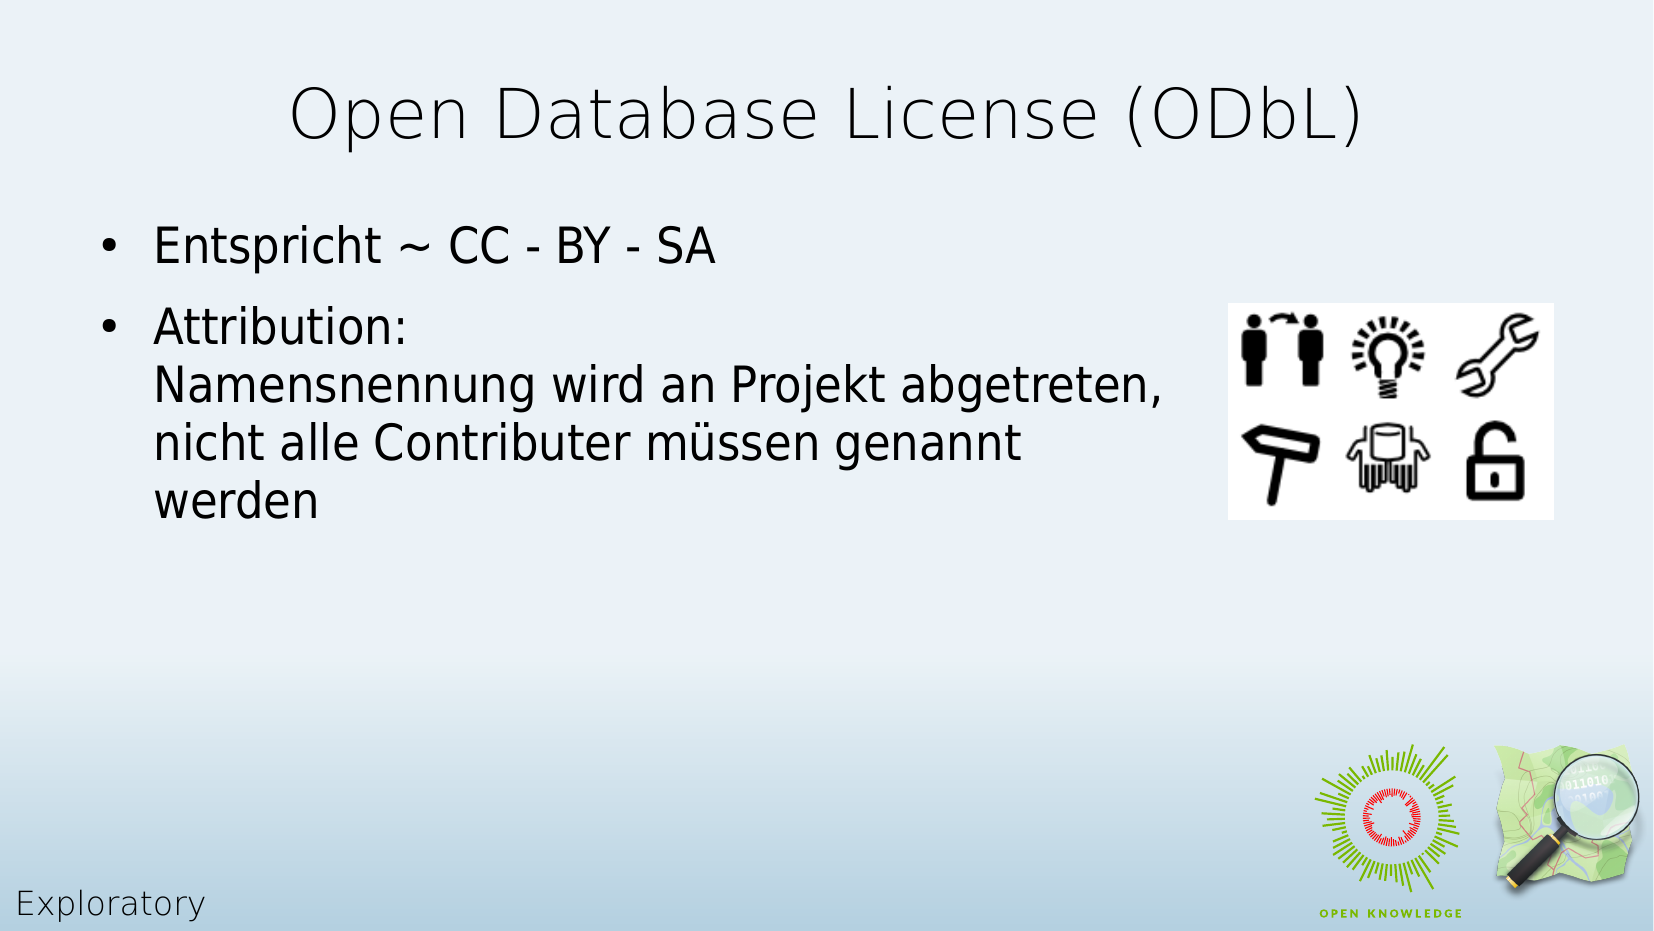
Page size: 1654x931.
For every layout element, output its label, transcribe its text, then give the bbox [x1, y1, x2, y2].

list Entspricht ~ CC - BY - SA Attribution: Namensnennung wird an Projekt abgetreten, nicht alle Contributer müssen genannt werden [82, 217, 1170, 851]
picture [1228, 303, 1554, 520]
picture [1311, 740, 1465, 922]
picture [1488, 744, 1647, 903]
title Open Database License (ODbL) [82, 37, 1571, 193]
